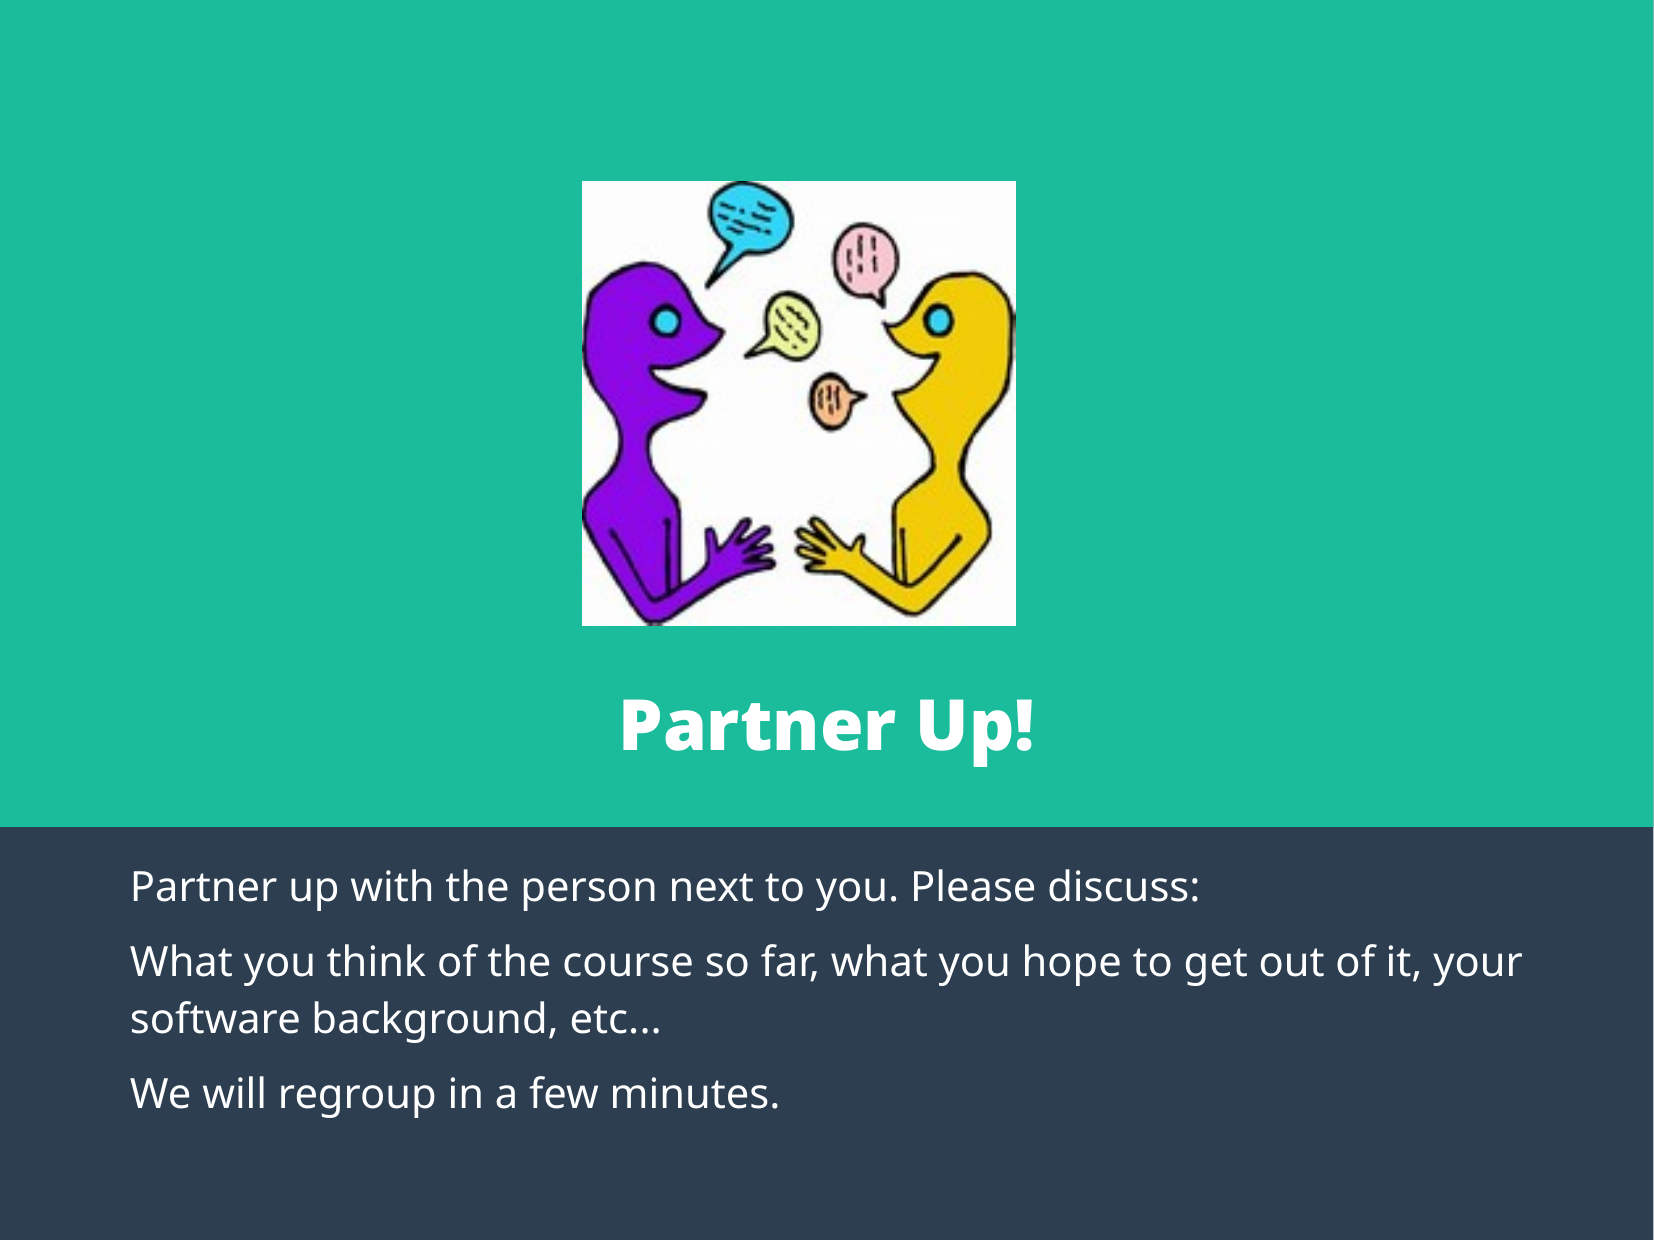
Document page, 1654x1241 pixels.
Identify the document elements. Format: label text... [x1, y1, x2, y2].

picture [582, 181, 1016, 626]
title Partner Up! [59, 620, 1595, 778]
list Partner up with the person next to you. Please discuss: What you think of the course so far, what you hope to get out of it, your software background, etc... We will regroup in a few minutes. [59, 856, 1595, 1182]
